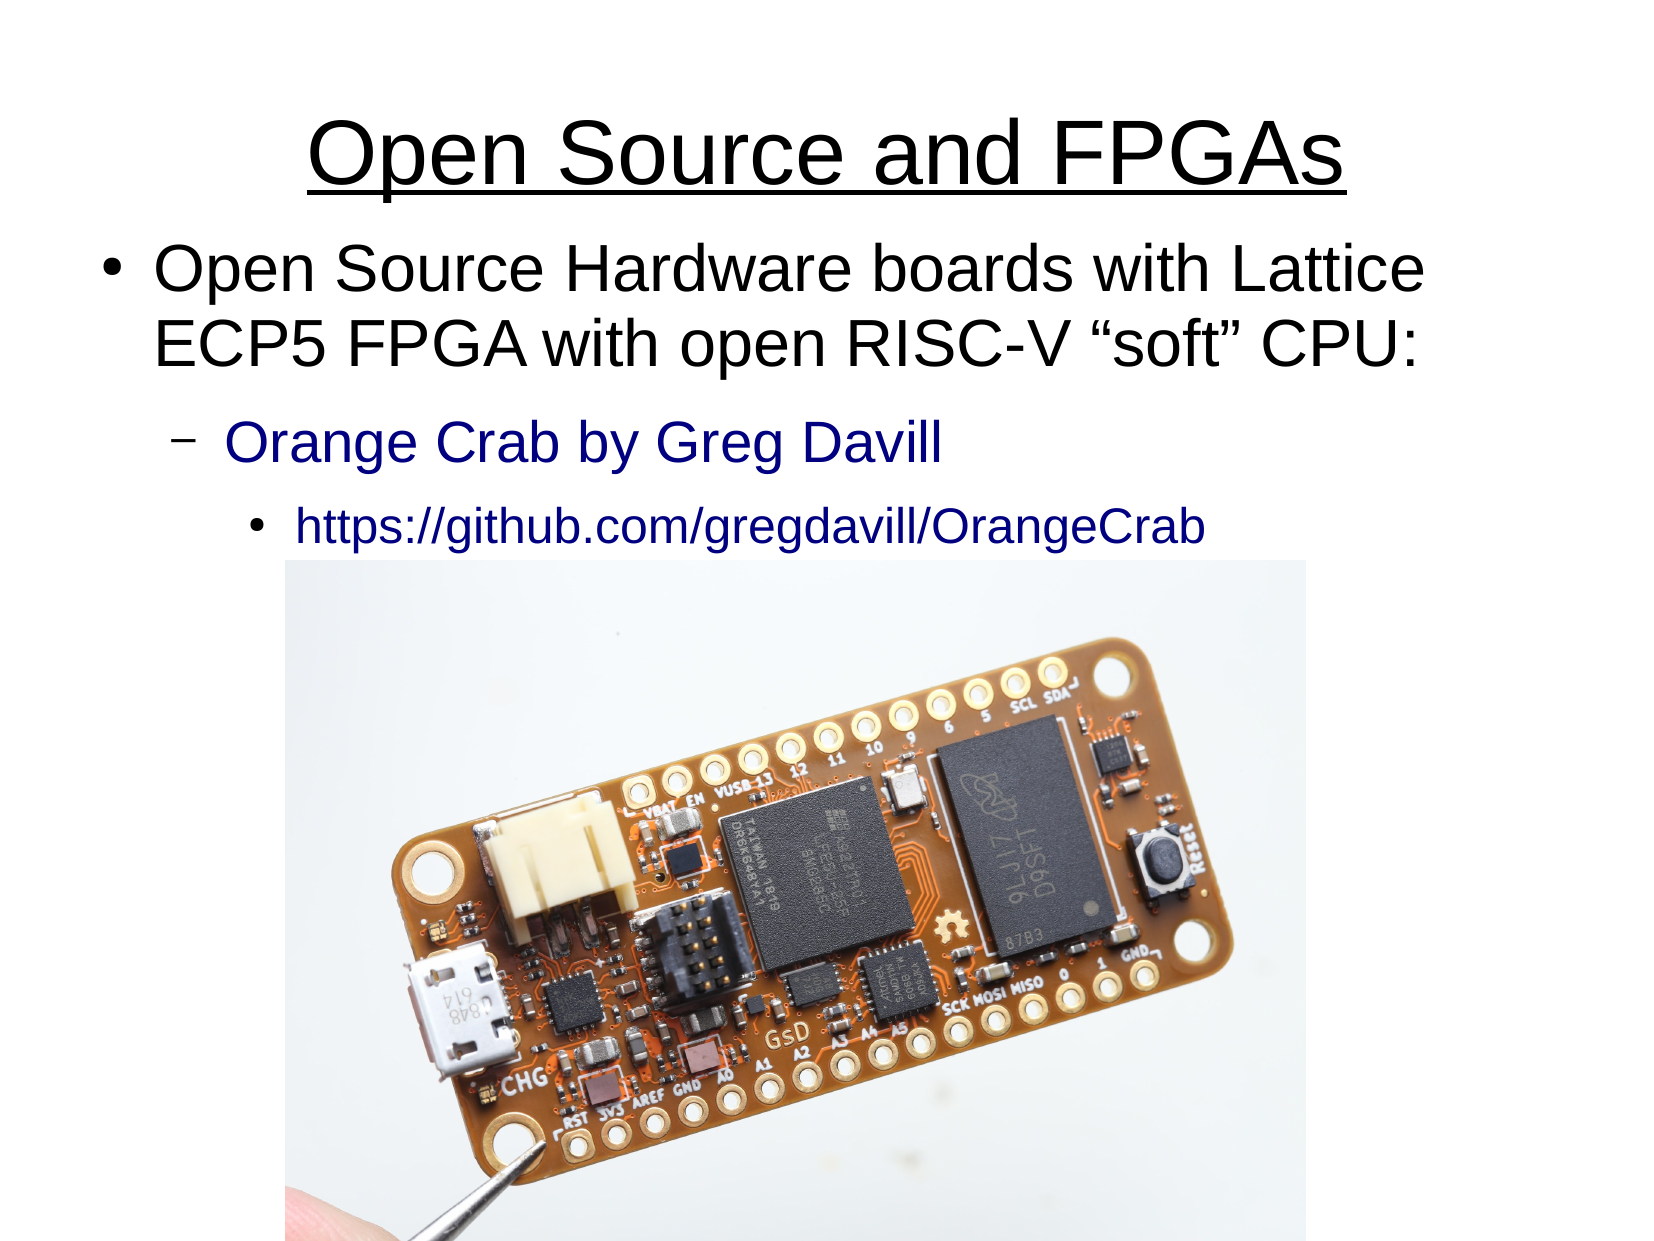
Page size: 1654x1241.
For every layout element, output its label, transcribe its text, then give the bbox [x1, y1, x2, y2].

picture [285, 560, 1306, 1241]
list Open Source Hardware boards with Lattice ECP5 FPGA with open RISC-V “soft” CPU: Orange Crab by Greg Davill https://github.com/gregdavill/OrangeCrab [82, 257, 1571, 1044]
title Open Source and FPGAs [82, 49, 1571, 257]
